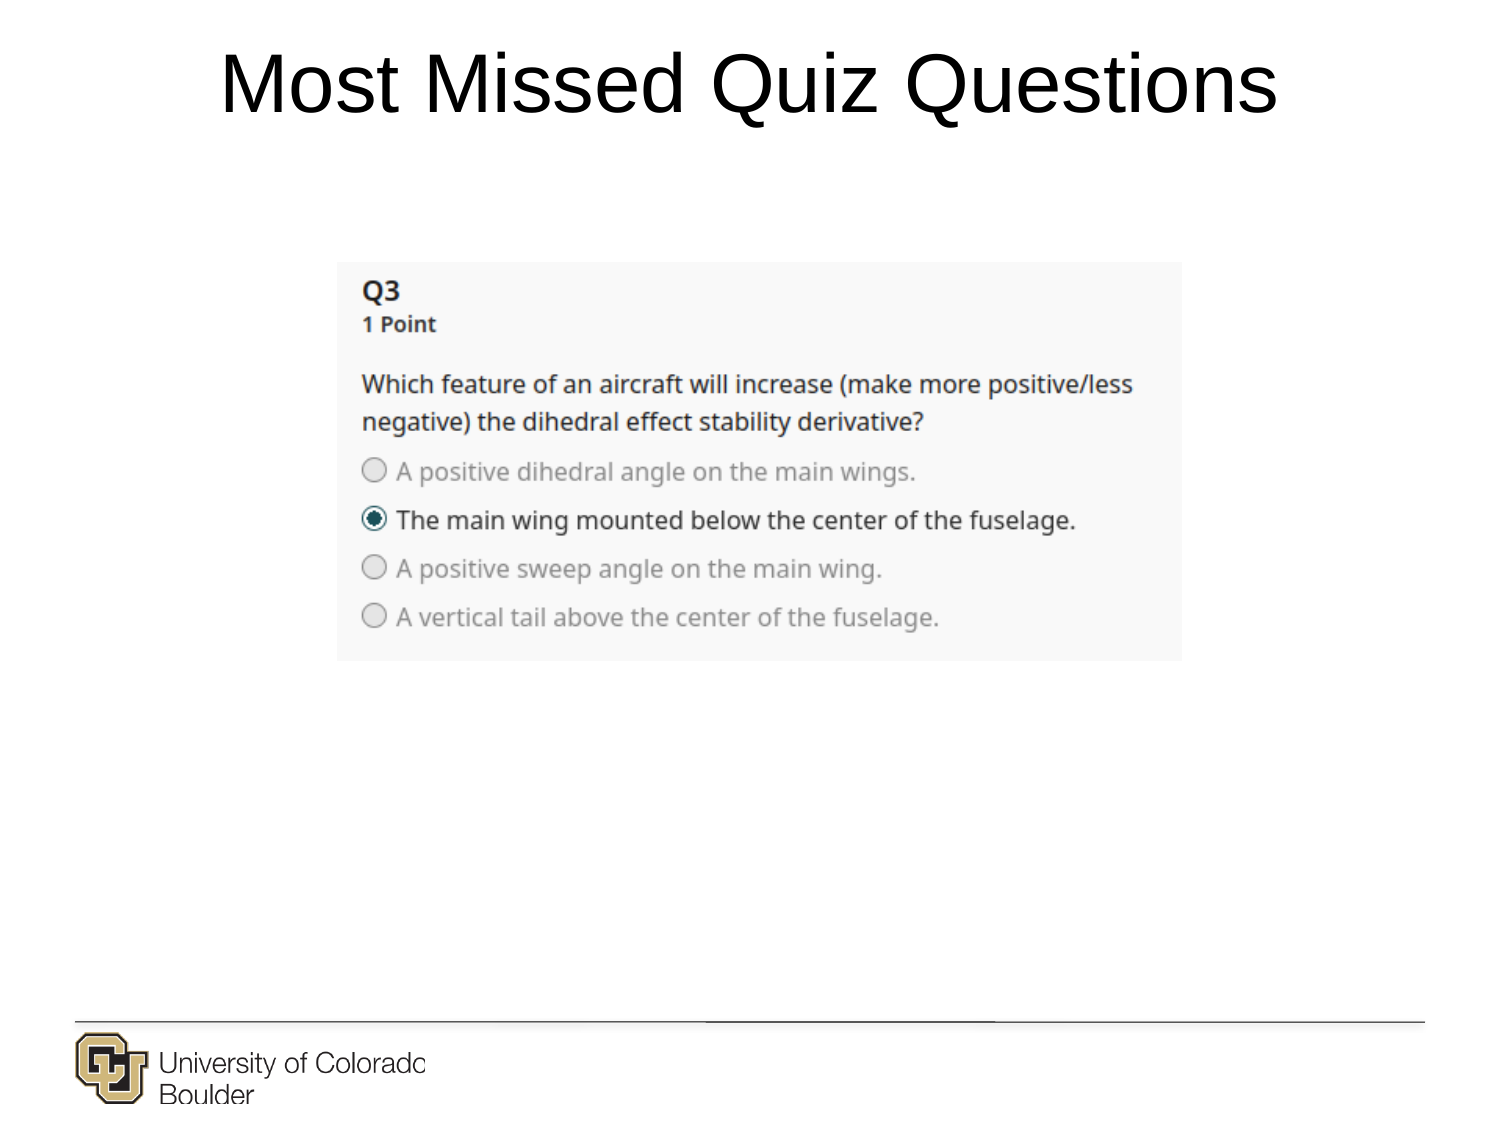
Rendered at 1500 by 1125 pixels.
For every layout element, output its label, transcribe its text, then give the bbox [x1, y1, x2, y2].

title Most Missed Quiz Questions [75, 18, 1425, 140]
picture [337, 262, 1182, 661]
